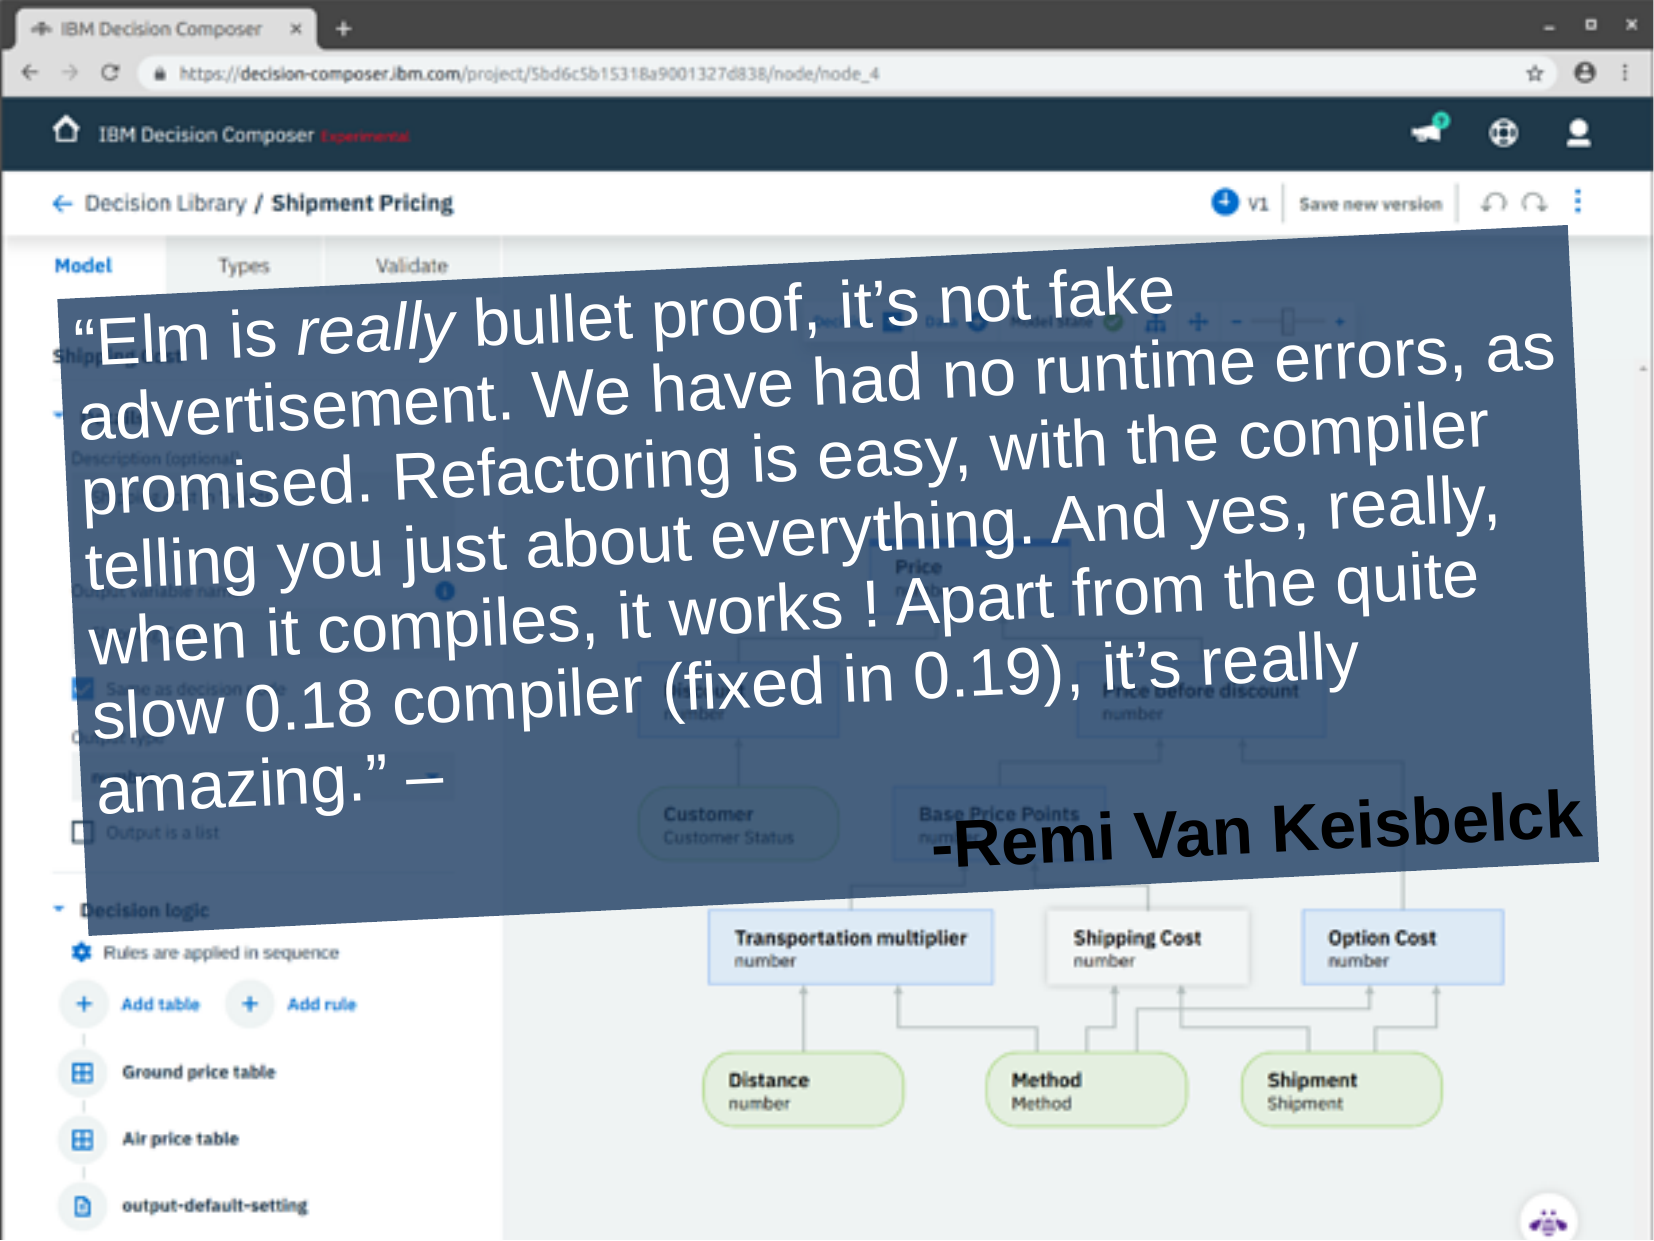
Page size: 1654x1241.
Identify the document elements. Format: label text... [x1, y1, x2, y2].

text_box “Elm is really bullet proof, it’s not fake advertisement. We have had no runtime errors, as promised. Refactoring is easy, with the compiler telling you just about everything. And yes, really, when it compiles, it works ! Apart from the quite slow 0.18 compiler (fixed in 0.19), it’s really amazing.” – -Remi Van Keisbelck [57, 225, 1599, 936]
picture [0, 0, 1654, 1240]
